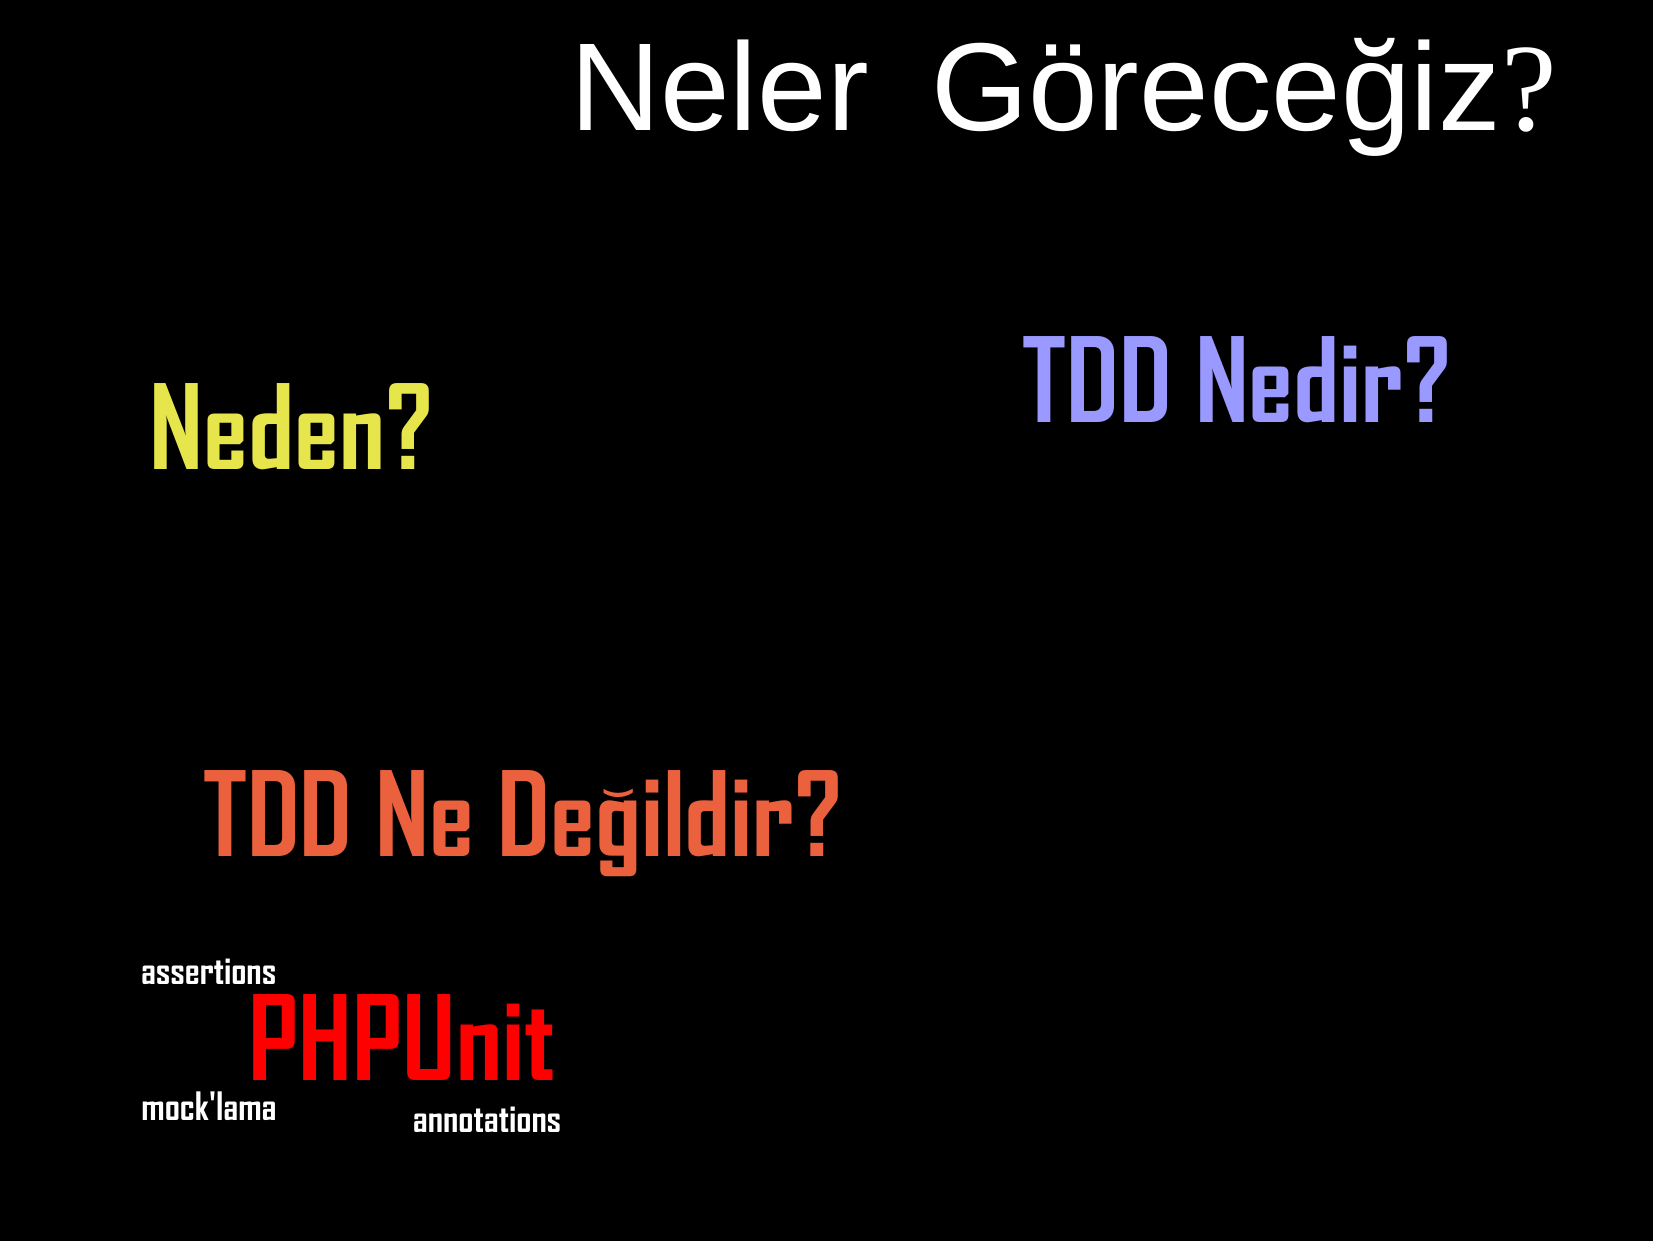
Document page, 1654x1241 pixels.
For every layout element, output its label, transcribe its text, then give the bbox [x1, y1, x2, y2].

text_box Neden? [135, 349, 448, 500]
text_box TDD Nedir? [1007, 302, 1467, 453]
text_box mock'lama [126, 1075, 292, 1136]
text_box assertions [126, 939, 293, 1000]
text_box PHPUnit [233, 960, 571, 1111]
text_box annotations [398, 1087, 577, 1148]
text_box TDD Ne Değildir? [188, 736, 858, 887]
text_box Neler Göreceğiz? [555, 36, 1098, 201]
